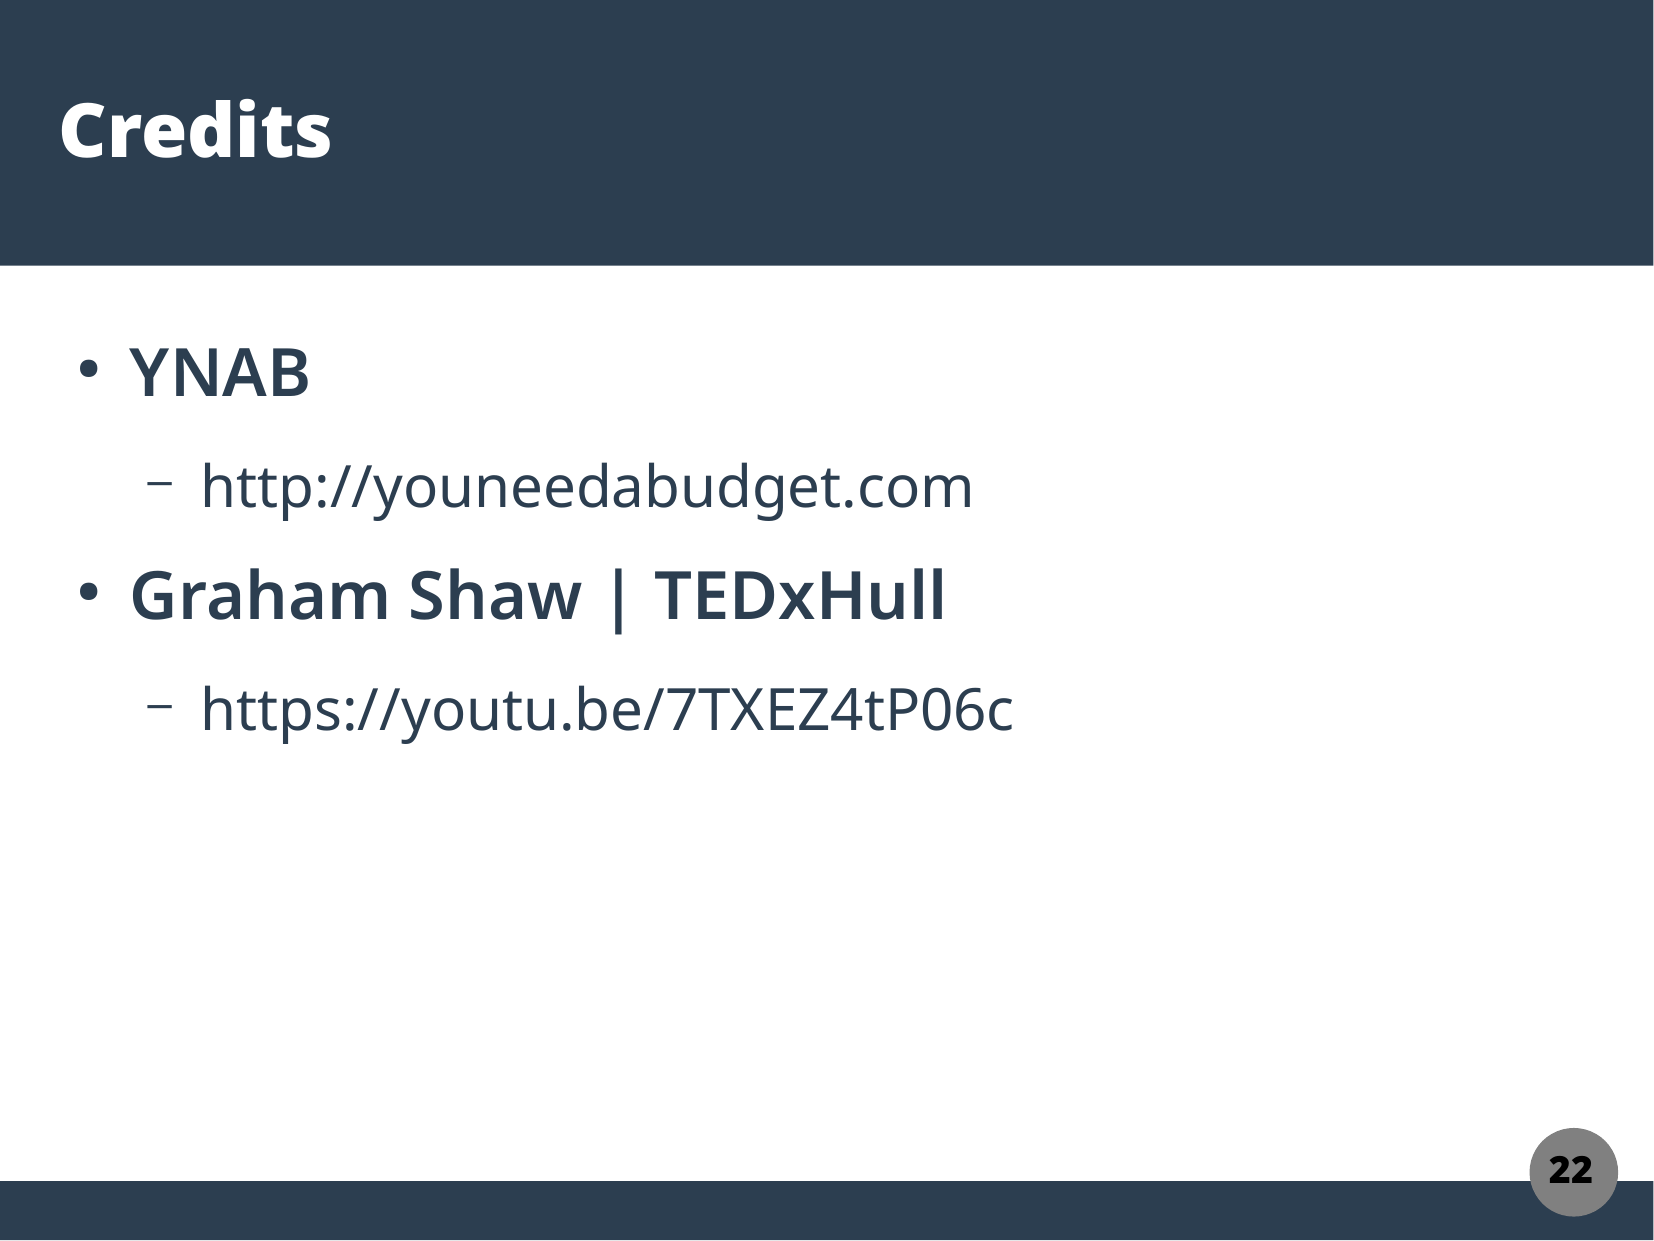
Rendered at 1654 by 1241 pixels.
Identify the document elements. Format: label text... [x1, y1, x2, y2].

title Credits [59, 49, 1595, 207]
list YNAB http://youneedabudget.com Graham Shaw | TEDxHull https://youtu.be/7TXEZ4tP06c [59, 324, 1595, 1152]
